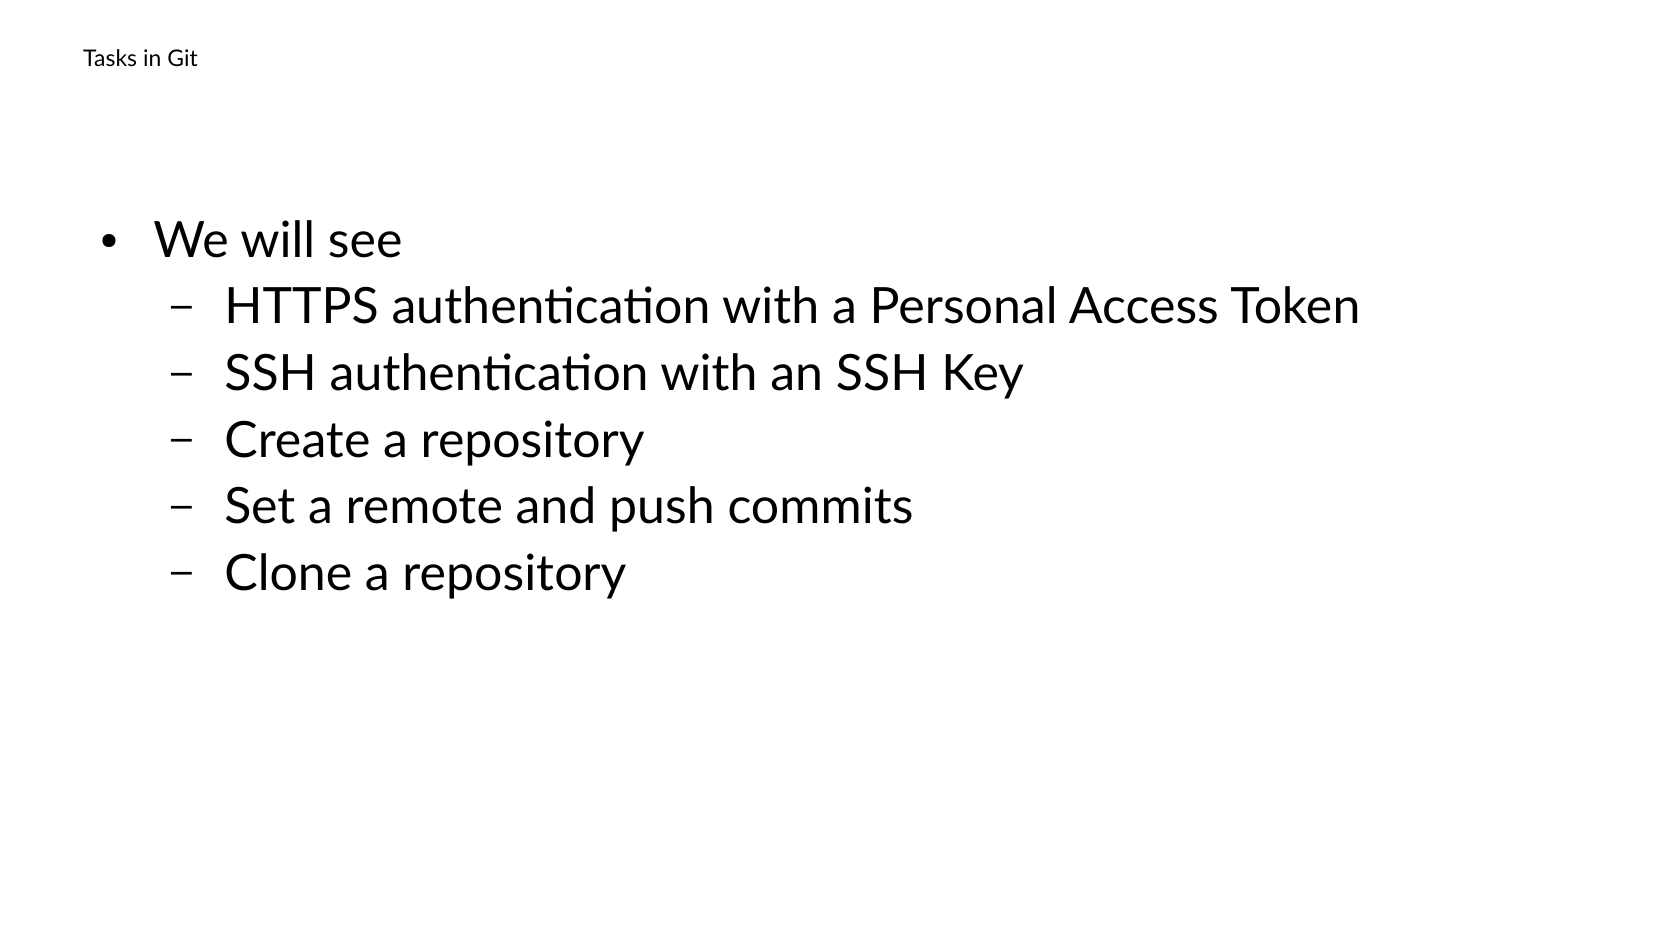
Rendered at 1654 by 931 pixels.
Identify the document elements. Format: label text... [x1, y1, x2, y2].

list We will see HTTPS authentication with a Personal Access Token SSH authentication with an SSH Key Create a repository Set a remote and push commits Clone a repository [82, 217, 1571, 839]
title Tasks in Git [83, 0, 1571, 119]
